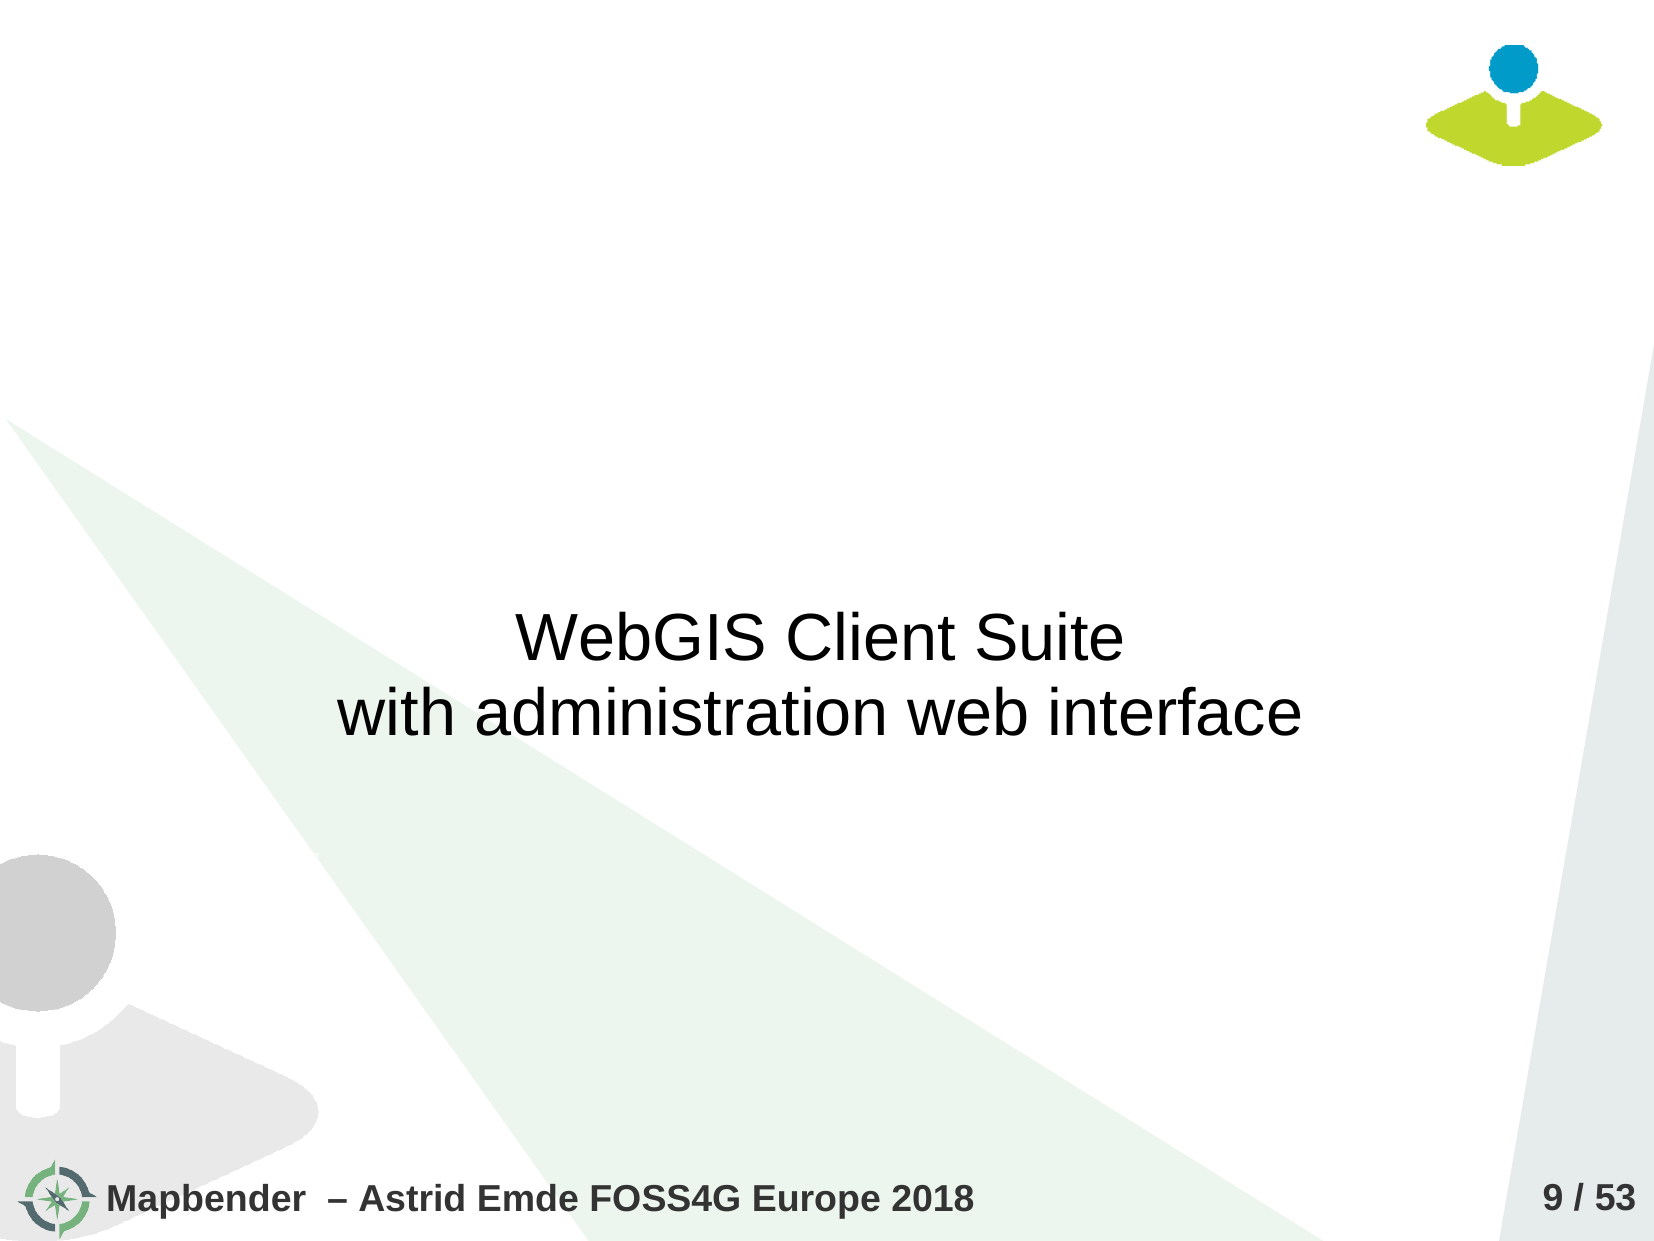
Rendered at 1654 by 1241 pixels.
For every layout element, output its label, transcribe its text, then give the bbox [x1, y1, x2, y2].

subtitle WebGIS Client Suite with administration web interface [76, 177, 1565, 1173]
picture [1426, 45, 1604, 166]
picture [16, 1158, 98, 1240]
